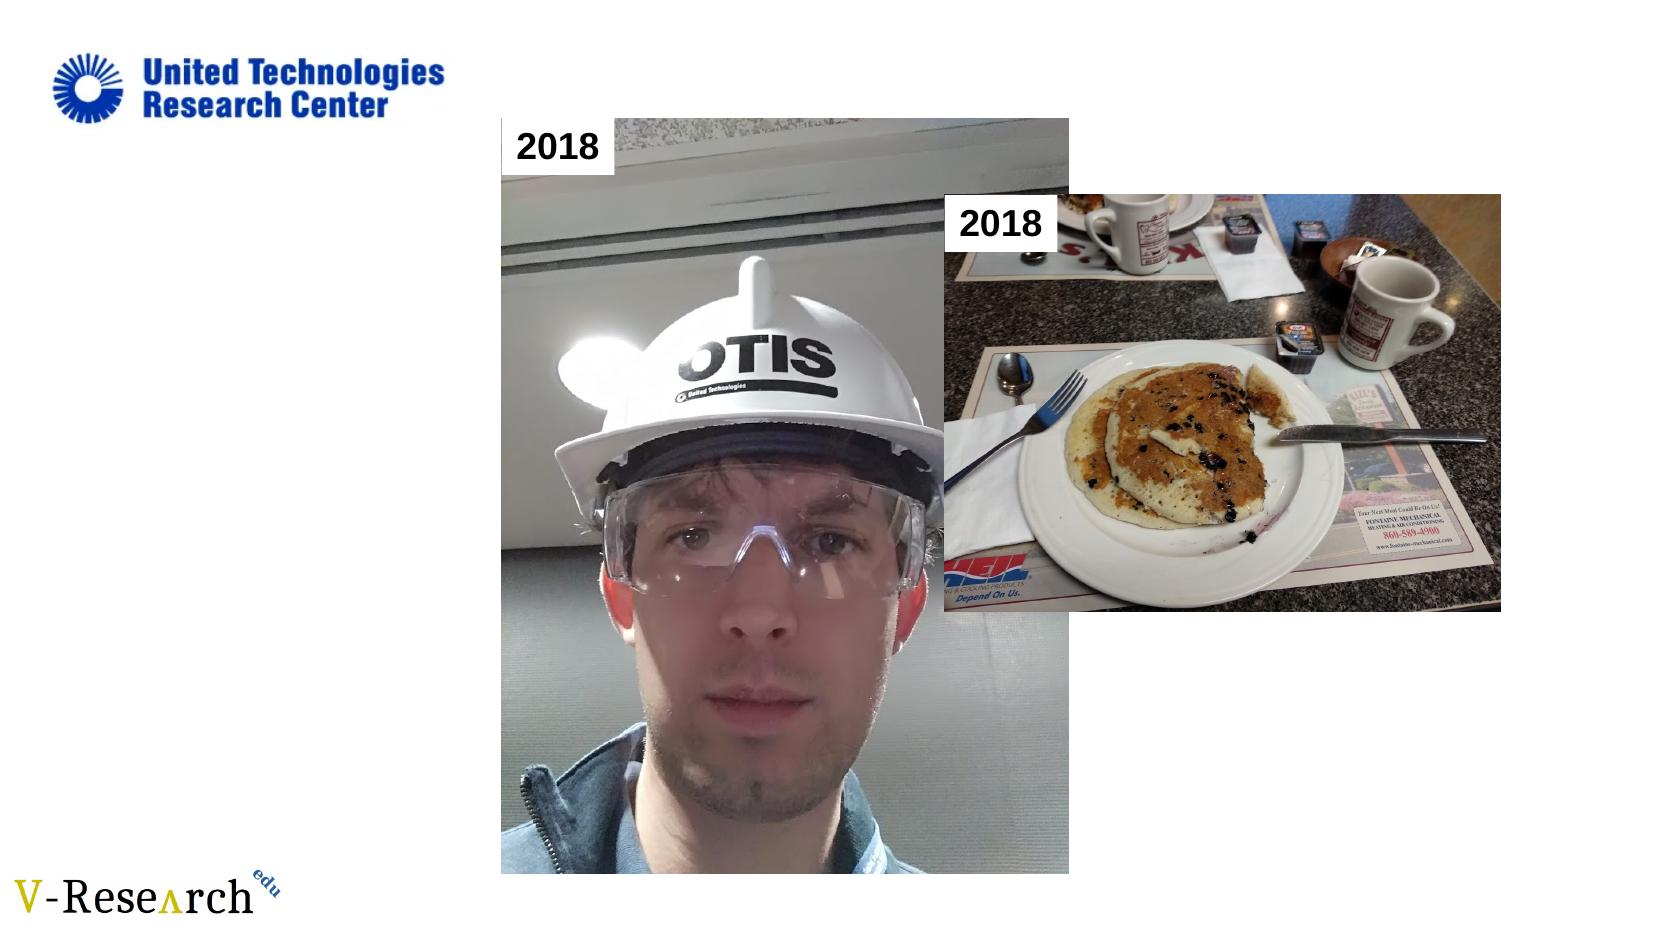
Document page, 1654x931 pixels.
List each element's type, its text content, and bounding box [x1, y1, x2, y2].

text_box 2018 [944, 194, 1058, 252]
picture [11, 31, 485, 130]
text_box 2018 [501, 118, 615, 175]
text_box edu [222, 847, 333, 931]
picture [11, 876, 255, 916]
picture [501, 118, 1501, 875]
